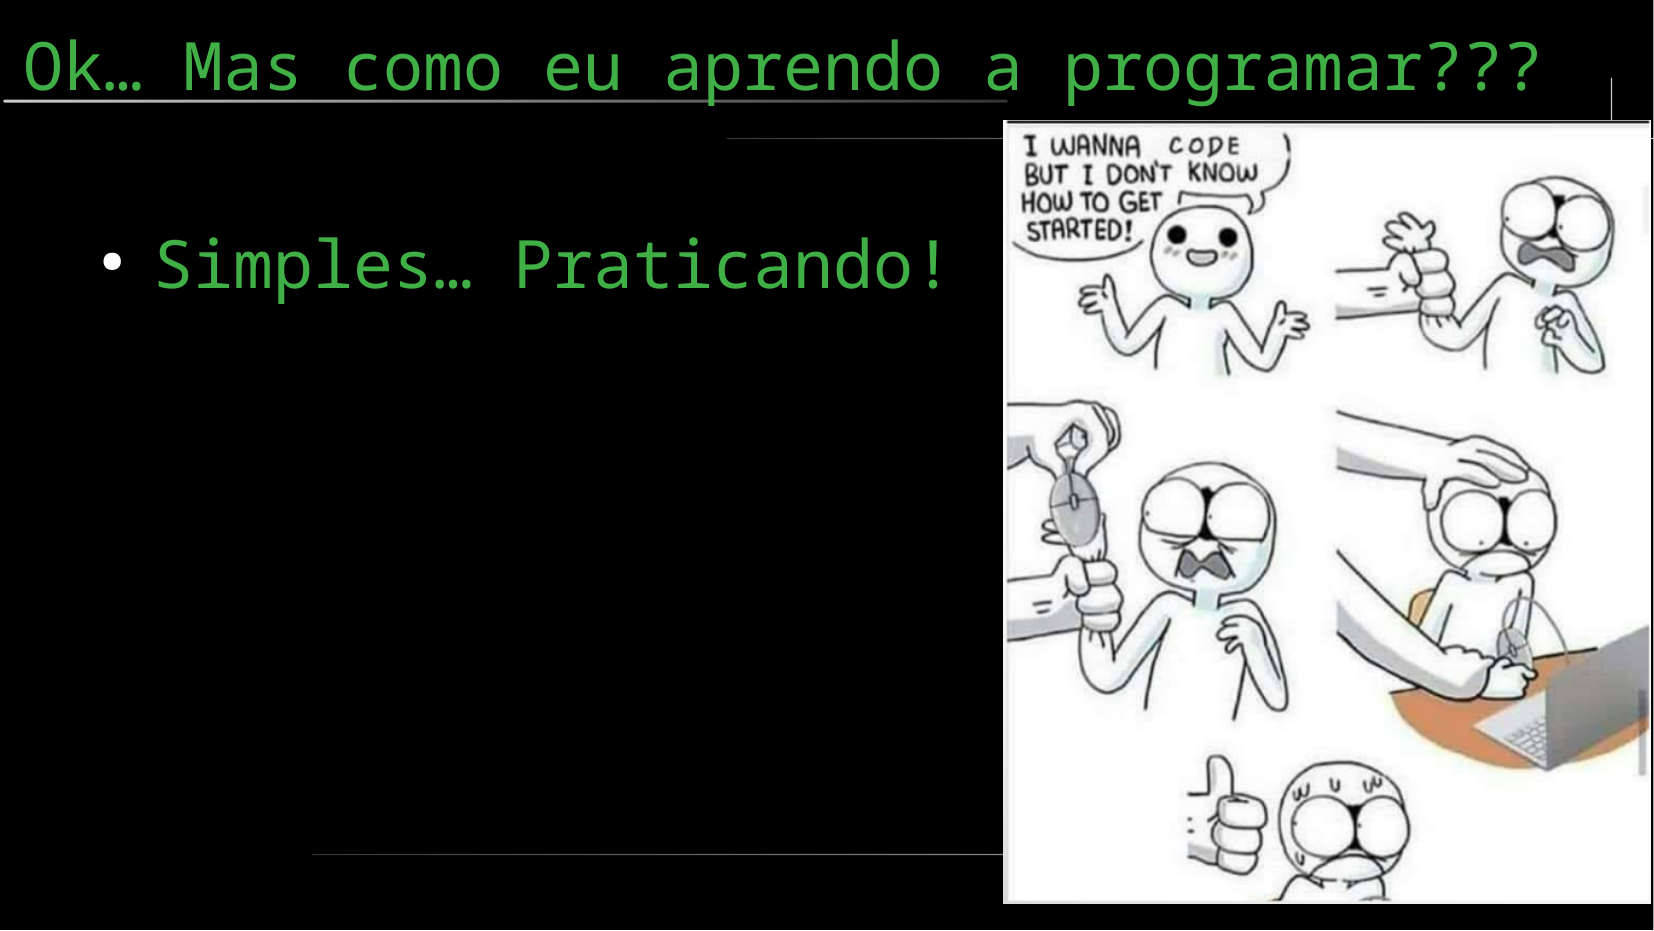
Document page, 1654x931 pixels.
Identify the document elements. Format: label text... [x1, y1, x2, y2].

title Ok… Mas como eu aprendo a programar??? [23, 11, 1589, 119]
picture [1003, 120, 1651, 904]
list Simples… Praticando! [82, 217, 1003, 758]
